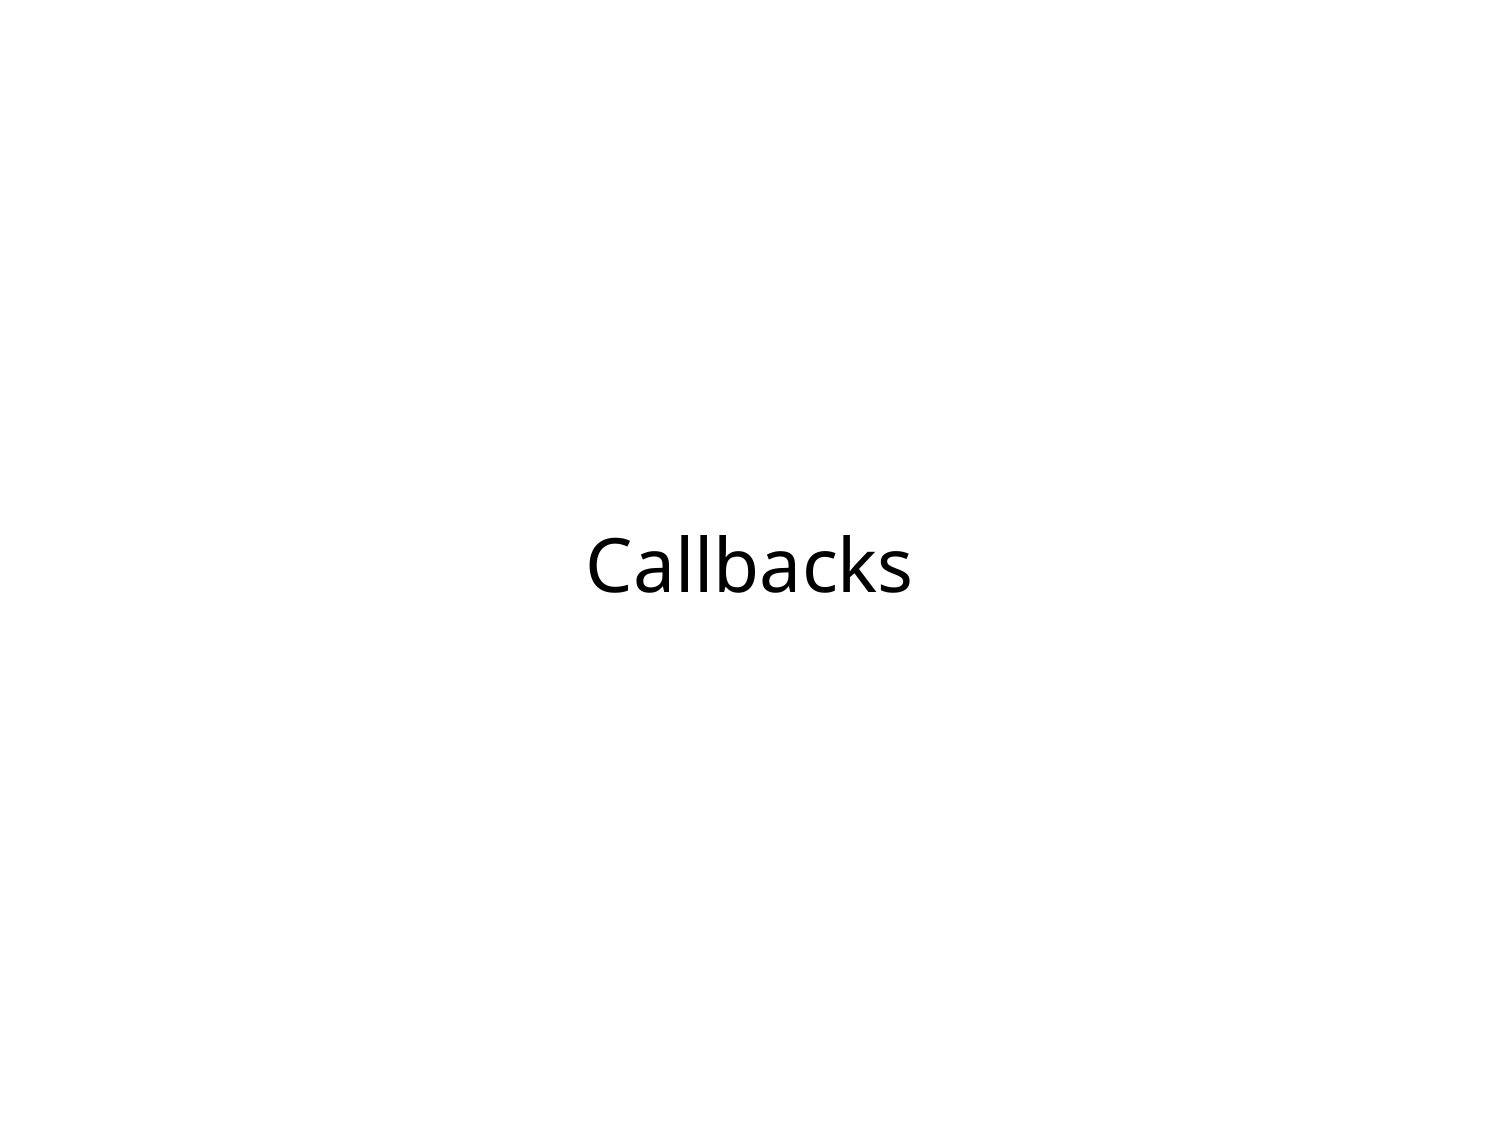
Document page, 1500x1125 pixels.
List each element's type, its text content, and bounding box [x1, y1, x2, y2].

title Callbacks [51, 470, 1449, 655]
